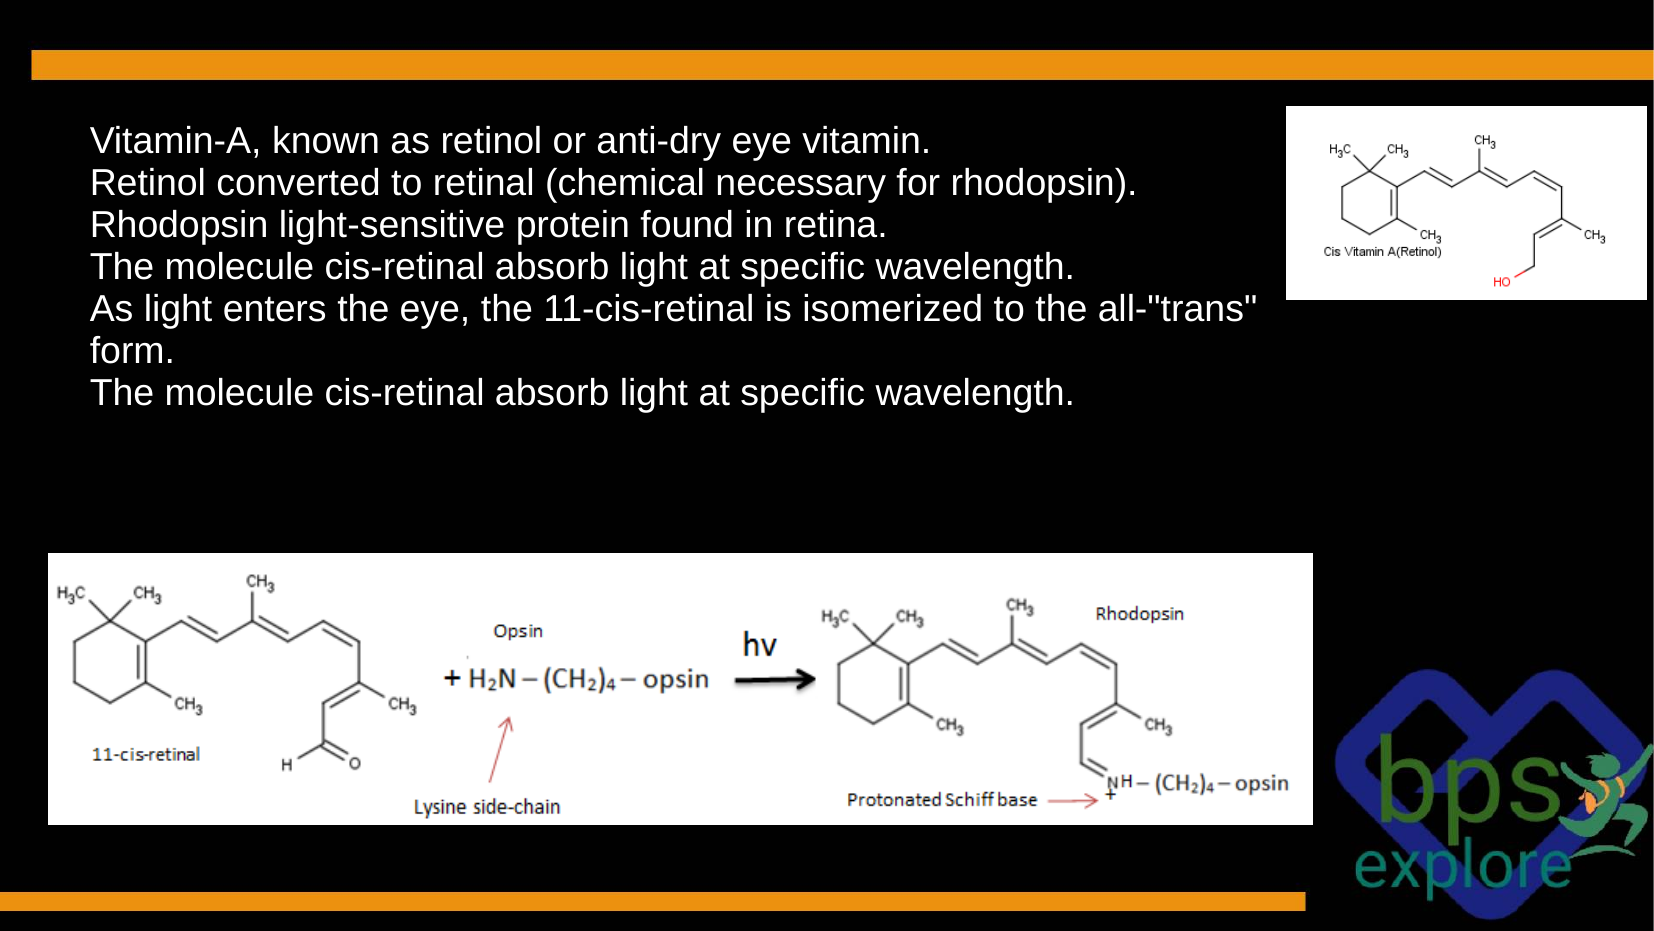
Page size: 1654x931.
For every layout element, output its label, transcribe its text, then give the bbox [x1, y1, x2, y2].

picture [0, 0, 1654, 931]
text_box Vitamin-A, known as retinol or anti-dry eye vitamin. Retinol converted to retinal (chemical necessary for rhodopsin). Rhodopsin light-sensitive protein found in retina. The molecule cis-retinal absorb light at specific wavelength. As light enters the eye, the 11-cis-retinal is isomerized to the all-"trans" form. The molecule cis-retinal absorb light at specific wavelength. [75, 112, 1313, 553]
